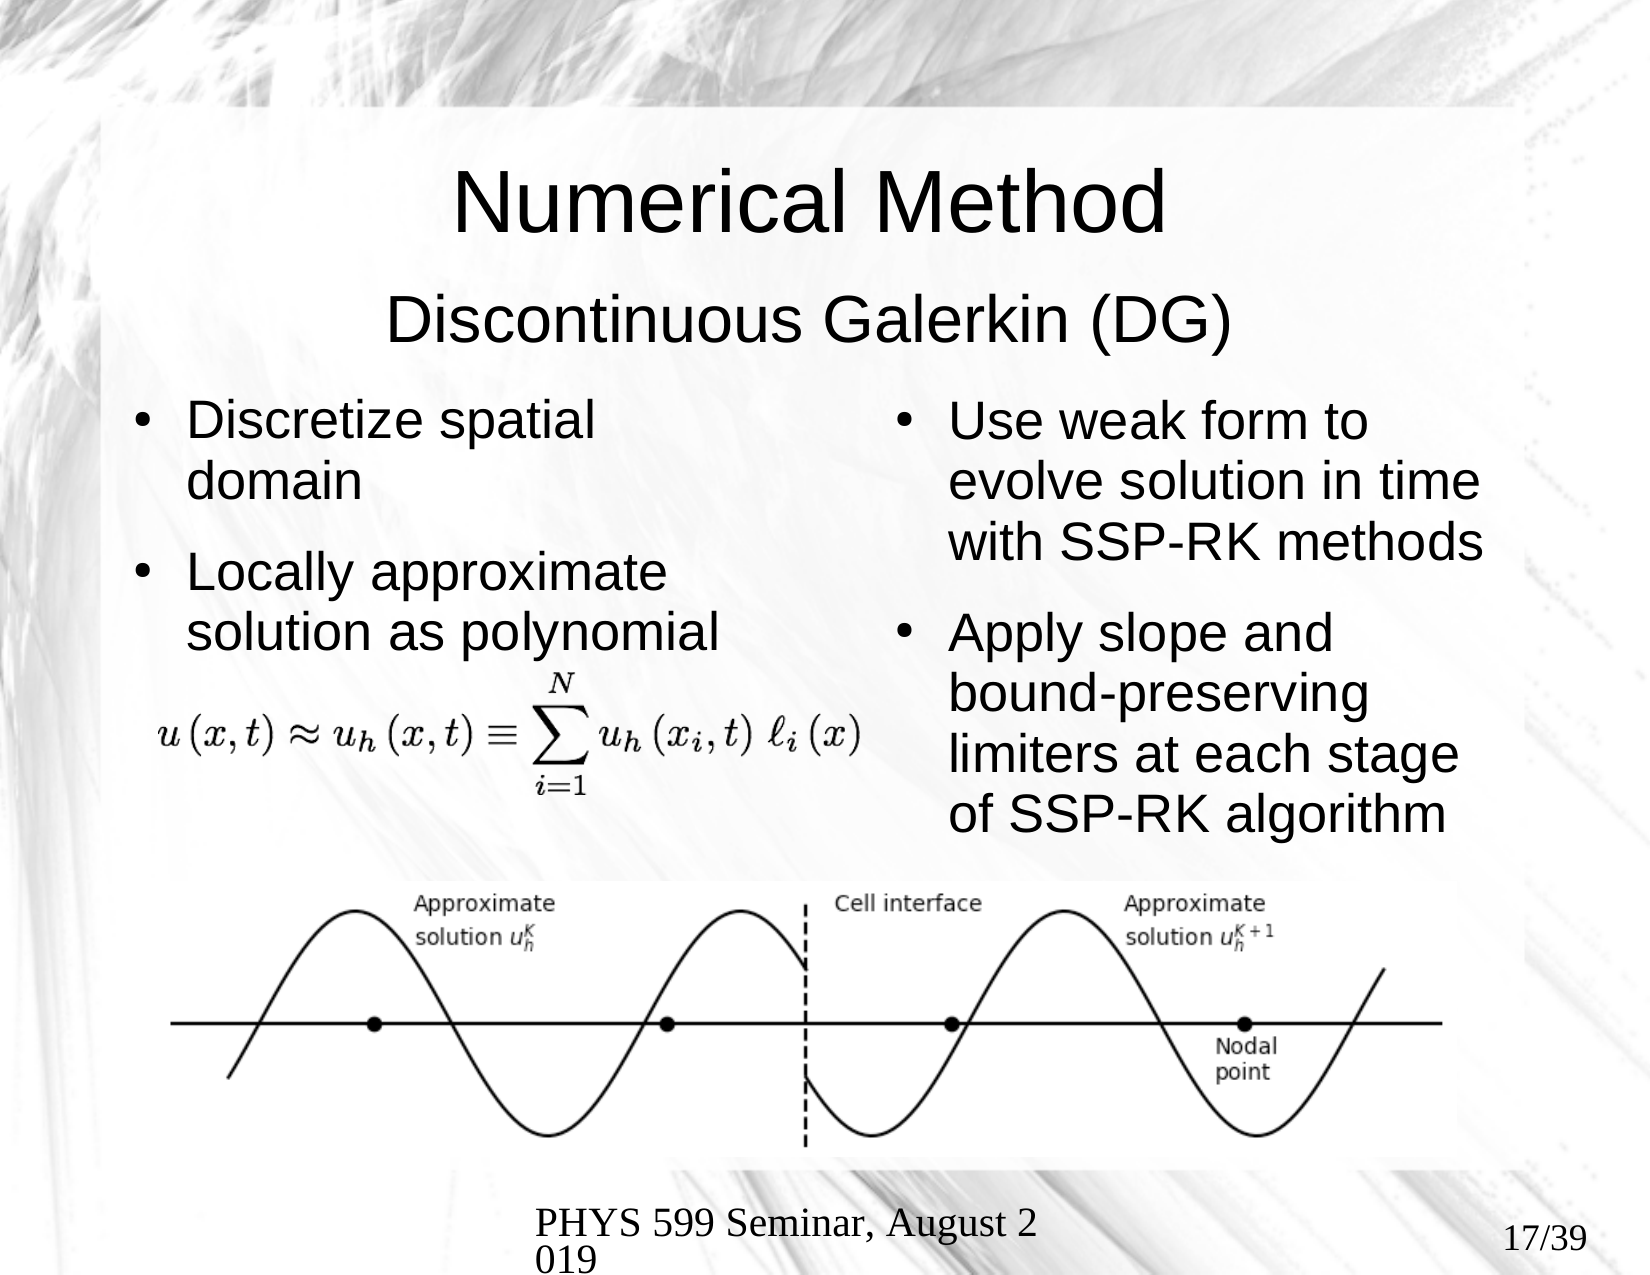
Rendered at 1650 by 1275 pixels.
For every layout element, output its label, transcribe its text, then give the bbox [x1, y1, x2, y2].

list Discretize spatial domain Locally approximate solution as polynomial [115, 389, 730, 1092]
title Discontinuous Galerkin (DG) [117, 233, 1503, 407]
list Use weak form to evolve solution in time with SSP-RK methods Apply slope and bound-preserving limiters at each stage of SSP-RK algorithm [877, 390, 1492, 1092]
picture [0, 0, 1650, 1275]
title Numerical Method [117, 115, 1503, 233]
